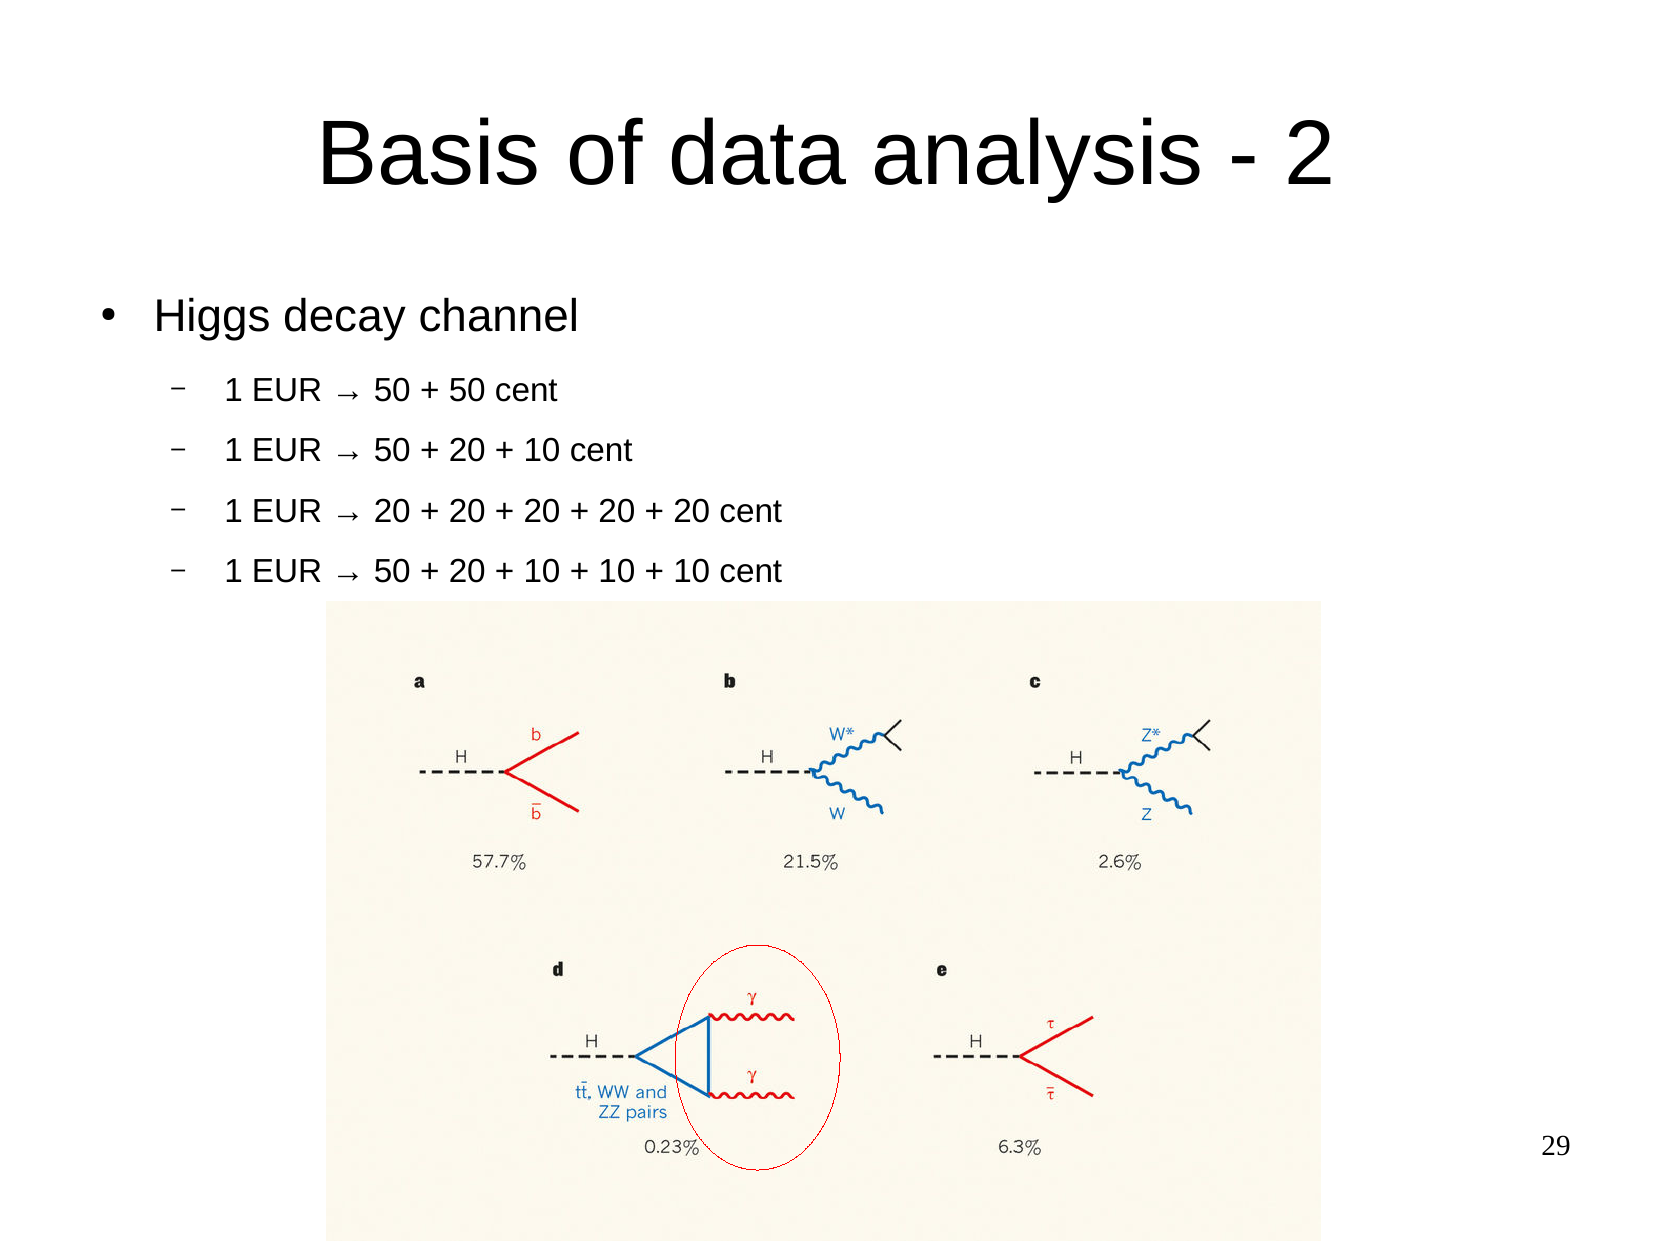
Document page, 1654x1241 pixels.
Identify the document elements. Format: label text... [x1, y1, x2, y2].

list Higgs decay channel 1 EUR → 50 + 50 cent 1 EUR → 50 + 20 + 10 cent 1 EUR → 20 + 20 + 20 + 20 + 20 cent 1 EUR → 50 + 20 + 10 + 10 + 10 cent [82, 290, 1571, 1010]
title Basis of data analysis - 2 [82, 49, 1571, 257]
picture [326, 1010, 1321, 1241]
